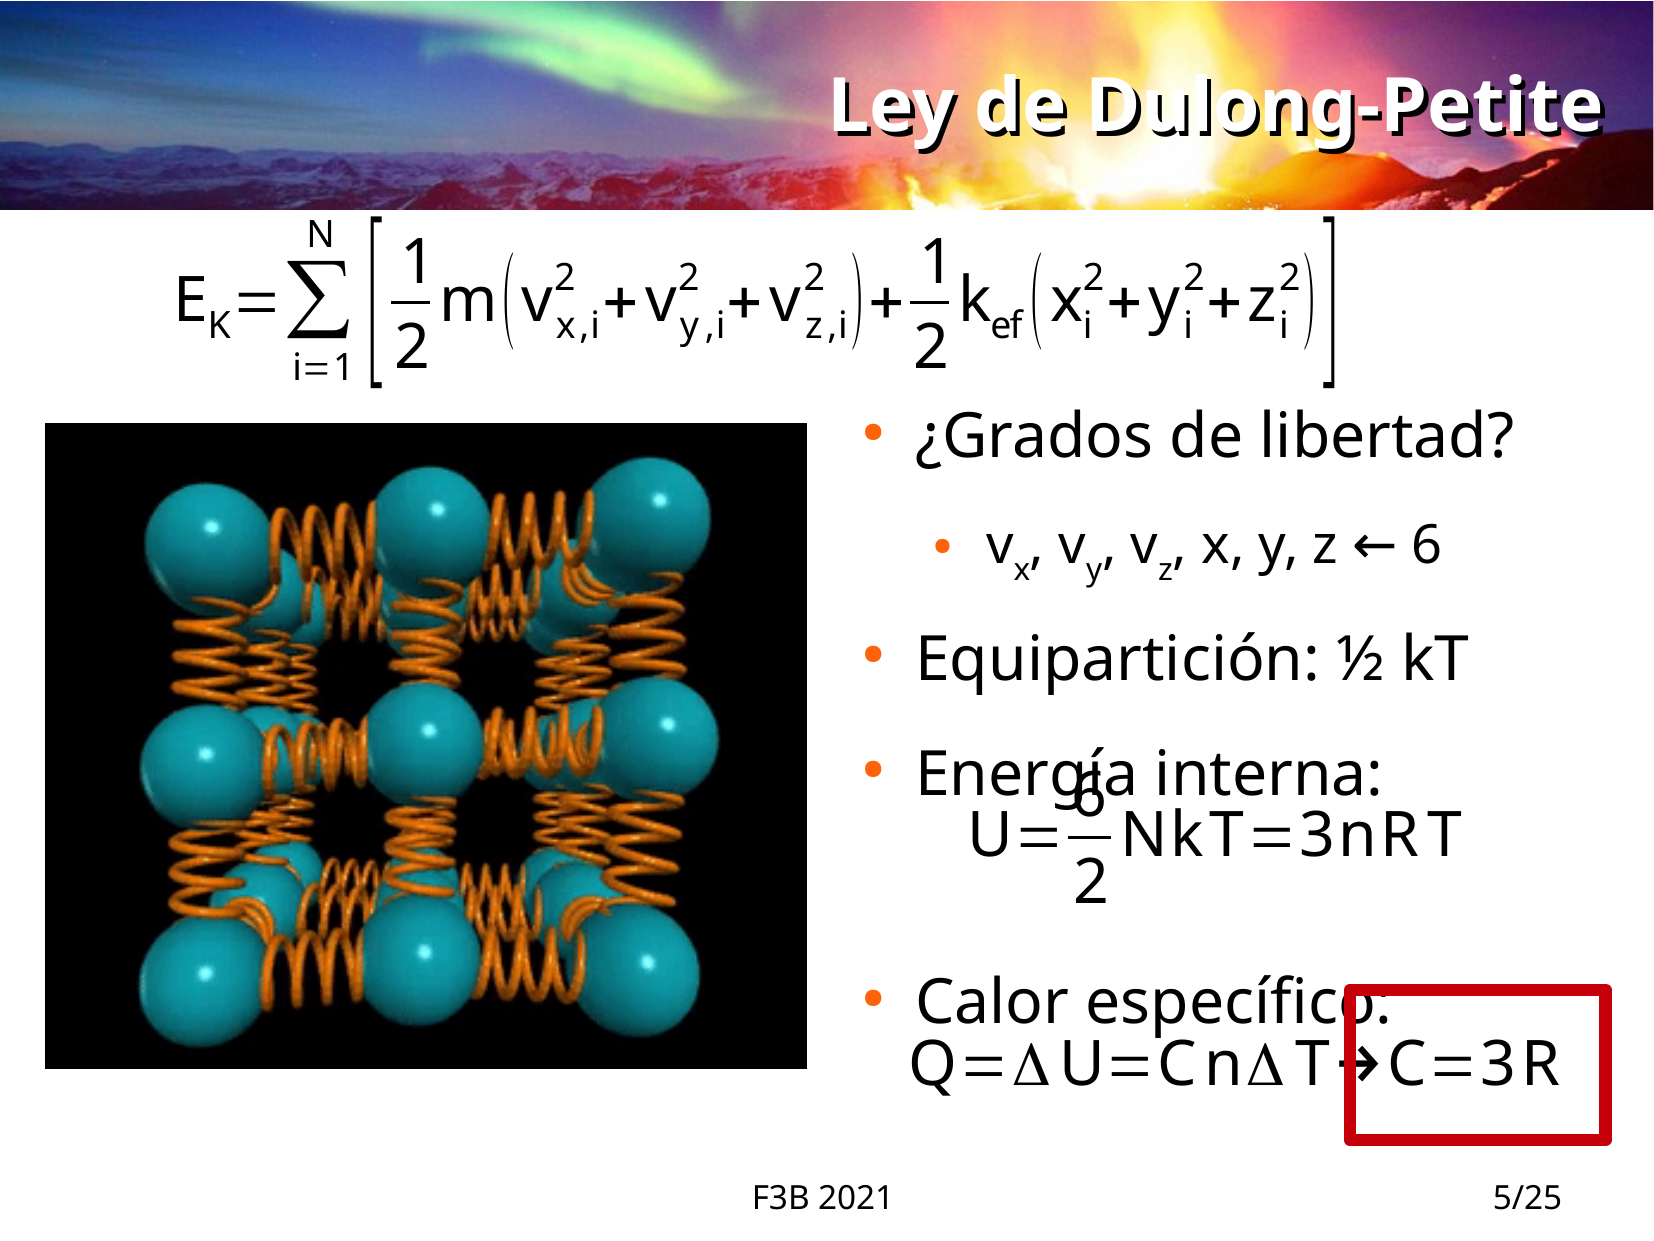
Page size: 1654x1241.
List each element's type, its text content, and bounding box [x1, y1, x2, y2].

chart [166, 211, 1345, 393]
chart [902, 1025, 1344, 1102]
chart [961, 756, 1471, 919]
list ¿Grados de libertad? vx, vy, vz, x, y, z ← 6 Equipartición: ½ kT Energía interna: Calor específico: [1356, 996, 1599, 1134]
chart [1356, 1025, 1567, 1102]
title Ley de Dulong-Petite [45, 15, 1606, 191]
picture [0, 1, 1654, 210]
list ¿Grados de libertad? vx, vy, vz, x, y, z ← 6 Equipartición: ½ kT Energía interna: Calor específico: [844, 390, 1606, 1241]
picture [45, 423, 807, 1069]
